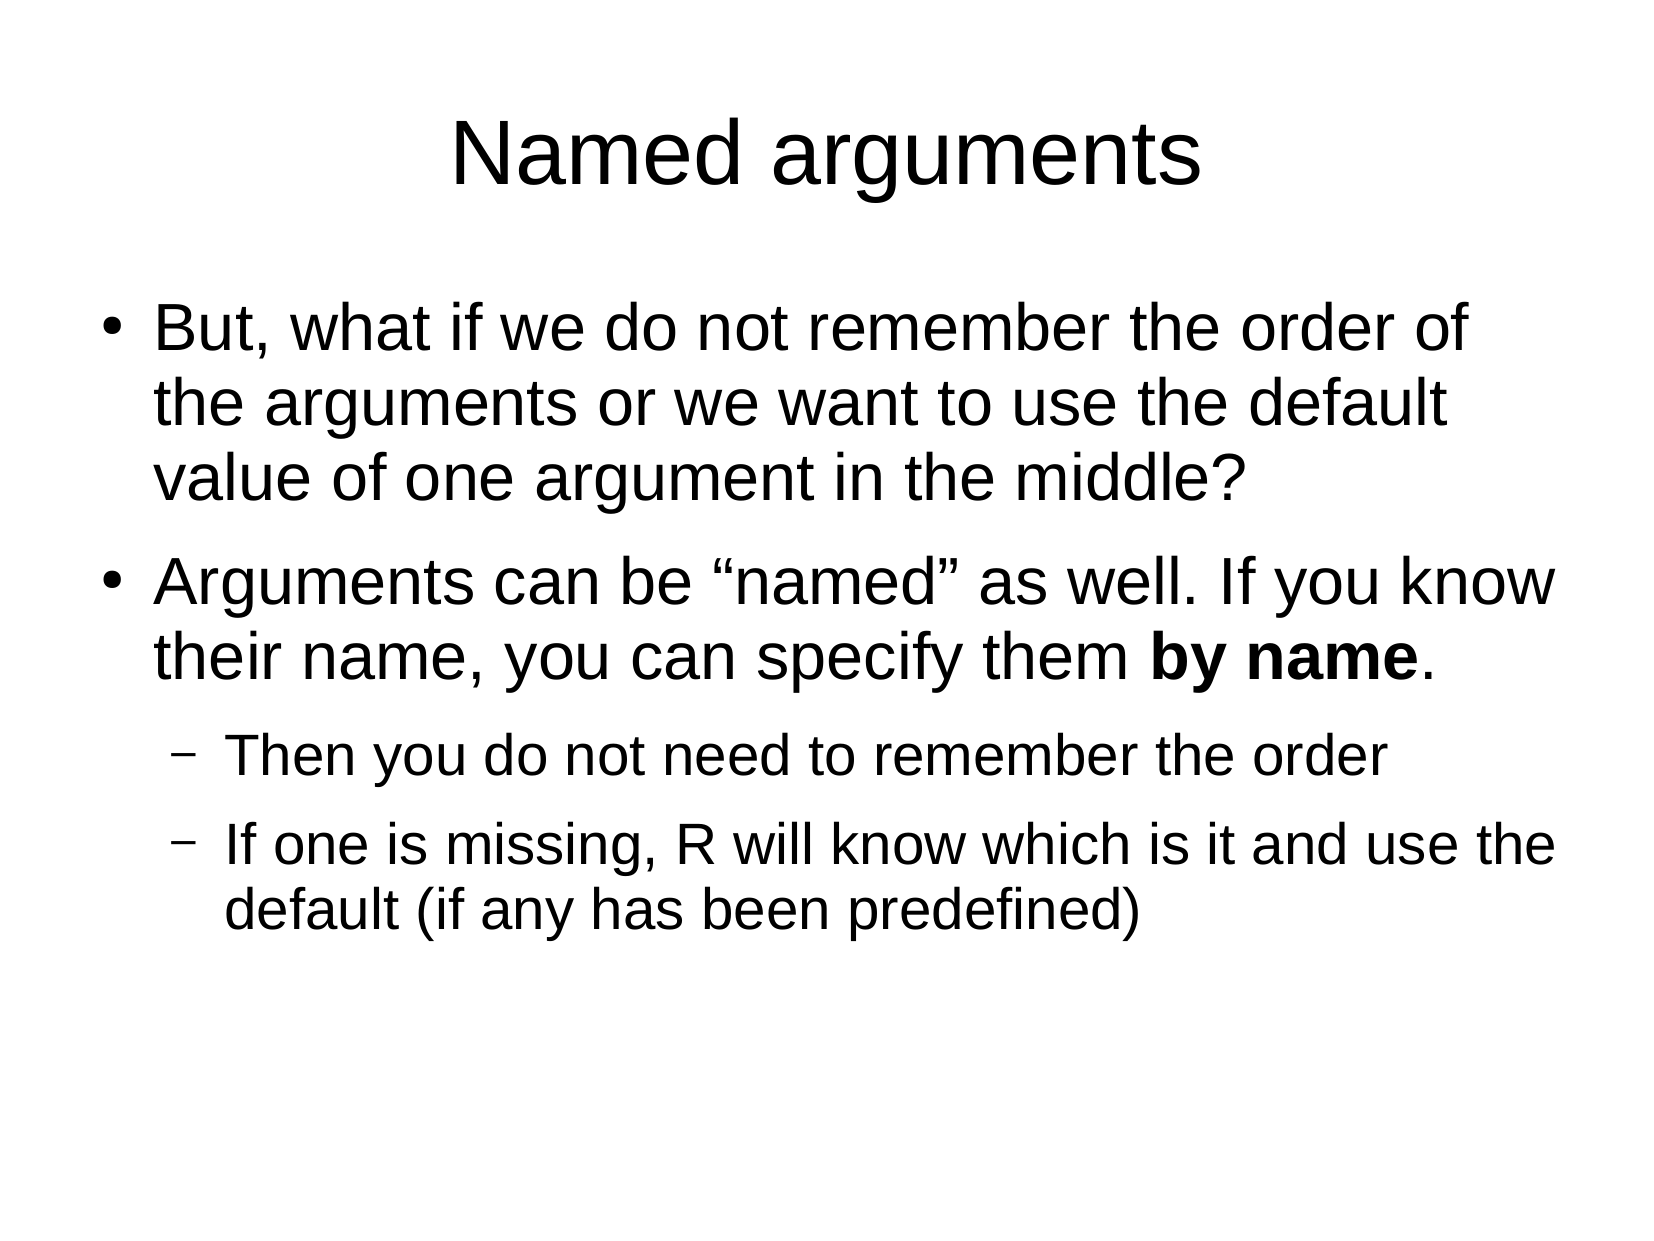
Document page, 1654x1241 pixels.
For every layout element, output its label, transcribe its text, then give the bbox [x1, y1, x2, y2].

list But, what if we do not remember the order of the arguments or we want to use the default value of one argument in the middle? Arguments can be “named” as well. If you know their name, you can specify them by name. Then you do not need to remember the order If one is missing, R will know which is it and use the default (if any has been predefined) [82, 290, 1571, 1170]
title Named arguments [82, 49, 1571, 257]
